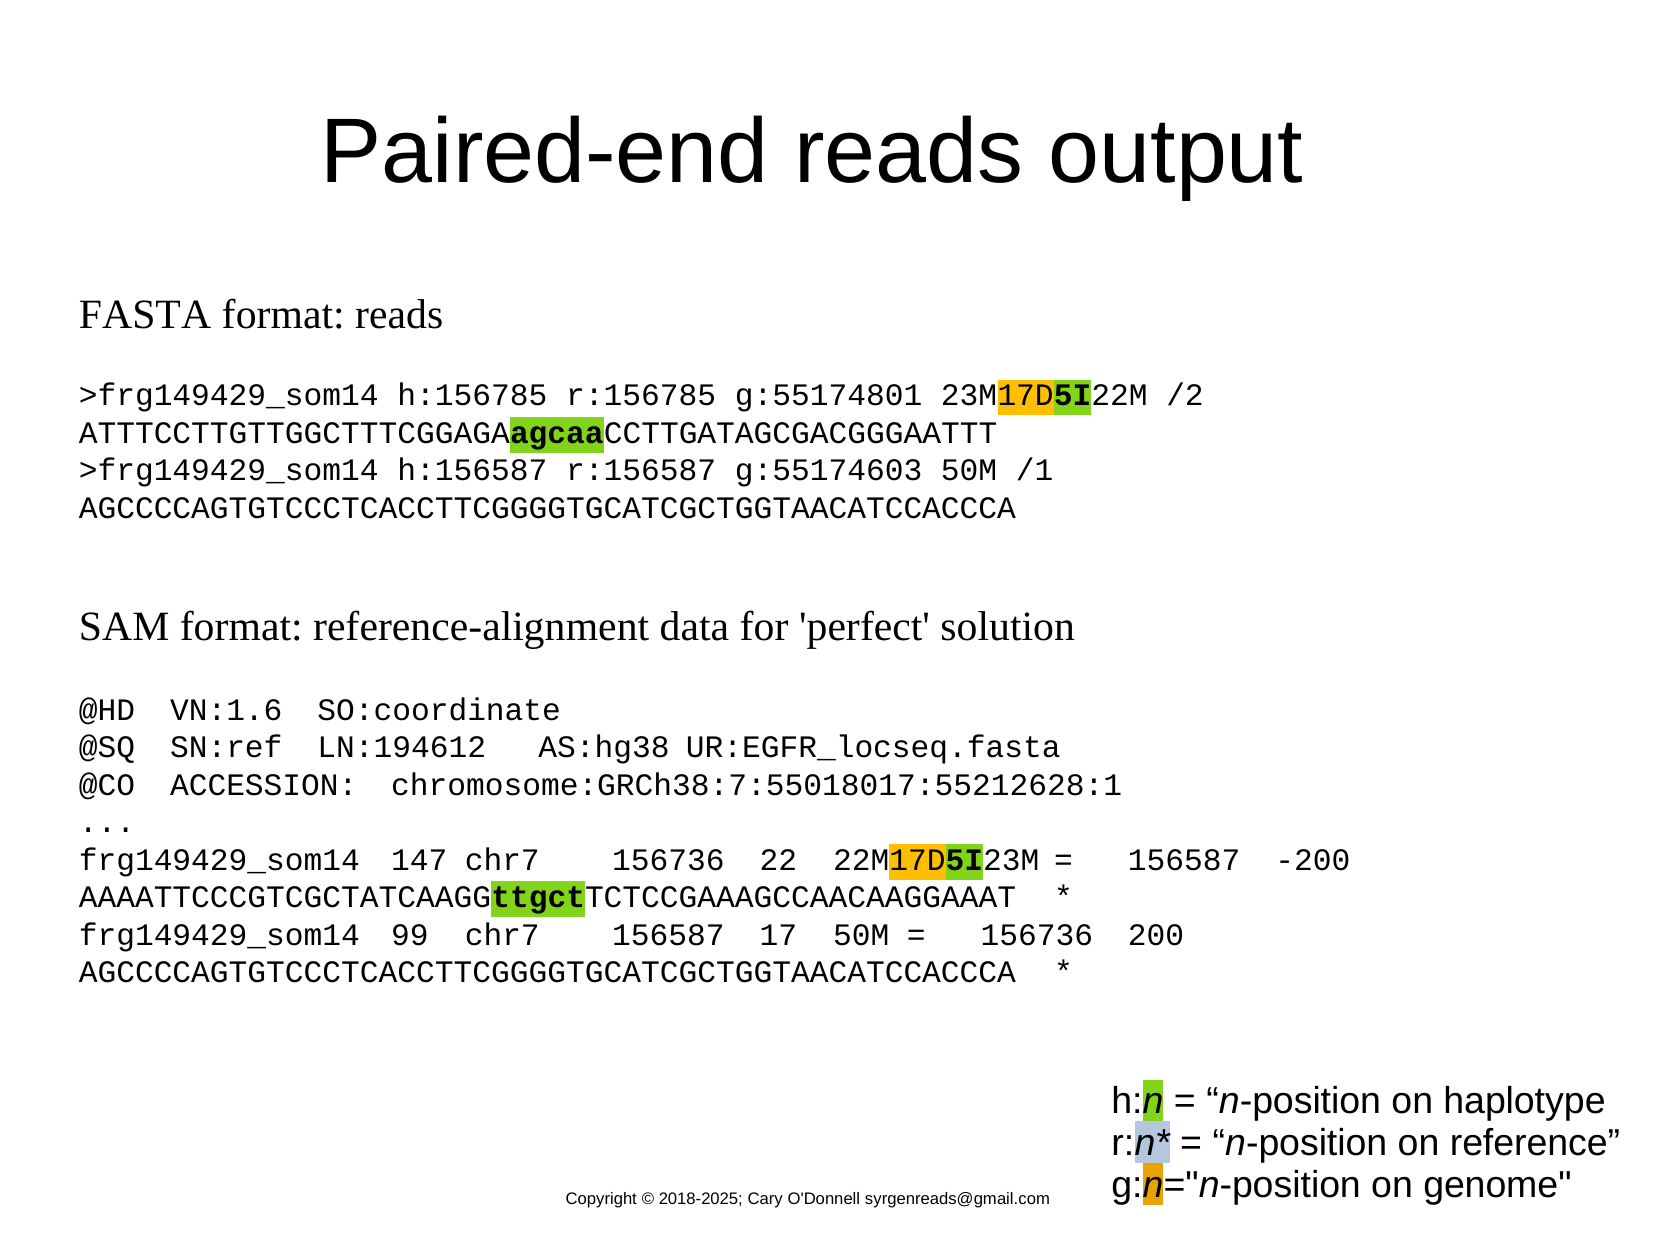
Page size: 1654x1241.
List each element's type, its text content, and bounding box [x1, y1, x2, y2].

title Paired-end reads output [82, 49, 1569, 255]
list FASTA format: reads >frg149429_som14 h:156785 r:156785 g:55174801 23M17D5I22M /2 ATTTCCTTGTTGGCTTTCGGAGAagcaaCCTTGATAGCGACGGGAATTT >frg149429_som14 h:156587 r:156587 g:55174603 50M /1 AGCCCCAGTGTCCCTCACCTTCGGGGTGCATCGCTGGTAACATCCACCCA SAM format: reference-alignment data for 'perfect' solution @HD VN:1.6 SO:coordinate @SQ SN:ref LN:194612 AS:hg38 UR:EGFR_locseq.fasta @CO ACCESSION: chromosome:GRCh38:7:55018017:55212628:1 ... frg149429_som14 147 chr7 156736 22 22M17D5I23M = 156587 -200 AAAATTCCCGTCGCTATCAAGGttgctTCTCCGAAAGCCAACAAGGAAAT * frg149429_som14 99 chr7 156587 17 50M = 156736 200 AGCCCCAGTGTCCCTCACCTTCGGGGTGCATCGCTGGTAACATCCACCCA * [78, 282, 1565, 1221]
text_box h:n = “n-position on haplotype r:n* = “n-position on reference” g:n="n-position on genome" [1096, 1027, 1593, 1223]
